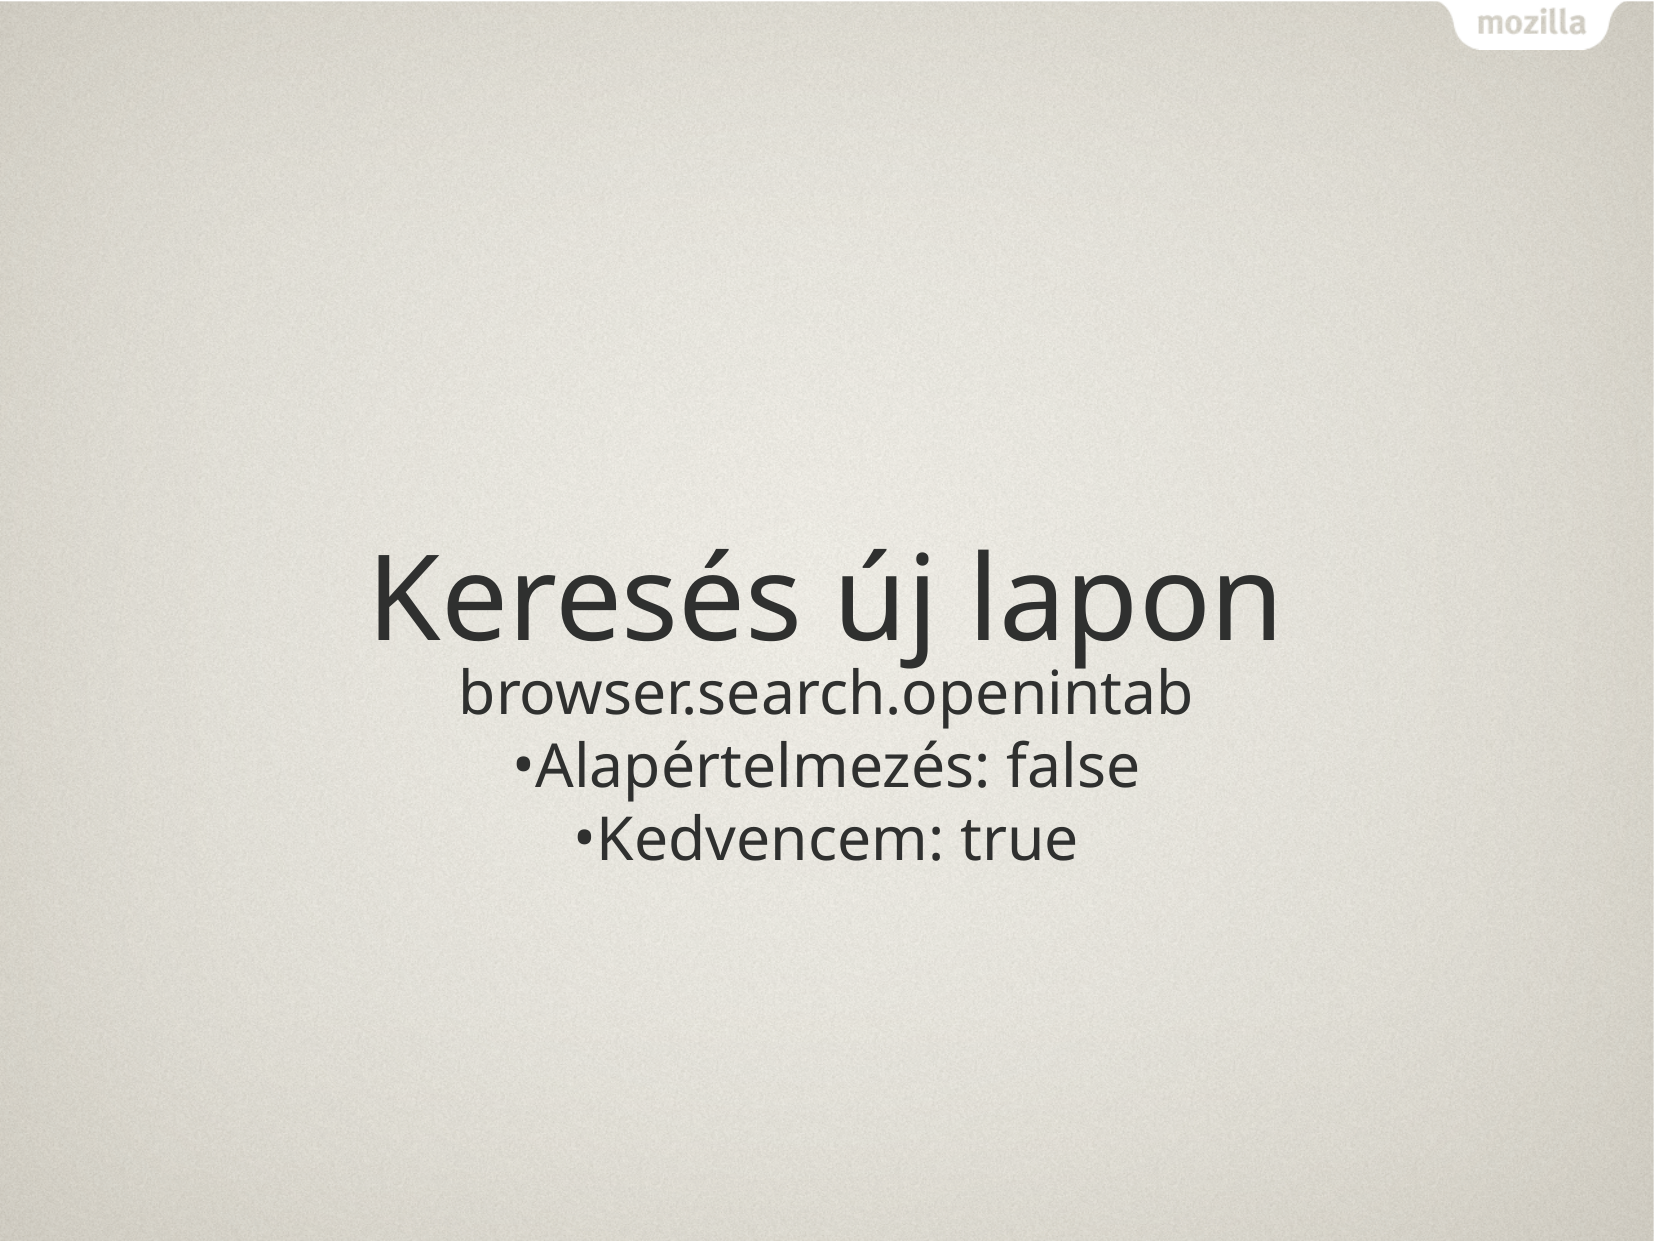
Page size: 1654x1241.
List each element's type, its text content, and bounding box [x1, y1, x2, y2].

title Keresés új lapon [45, 260, 1609, 645]
picture [0, 0, 1654, 1241]
list browser.search.openintab Alapértelmezés: false Kedvencem: true [45, 645, 1609, 1164]
